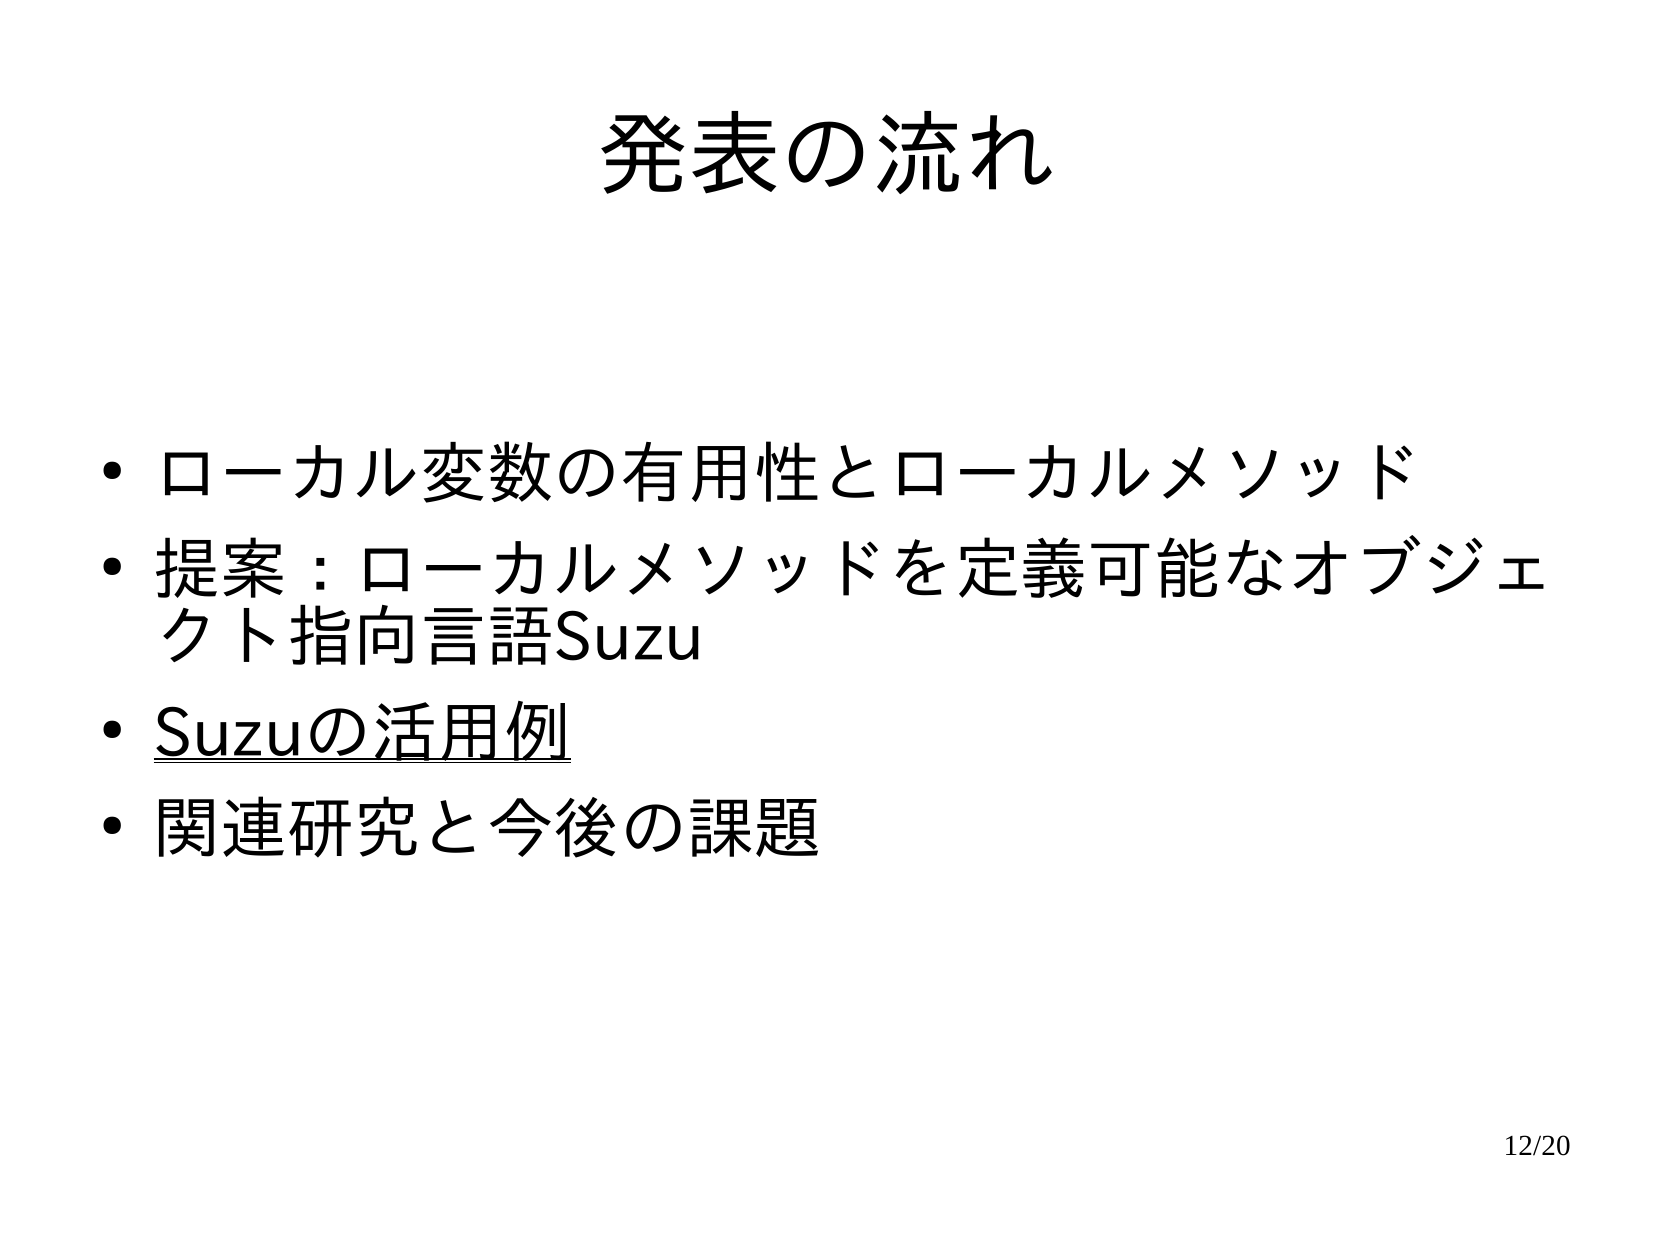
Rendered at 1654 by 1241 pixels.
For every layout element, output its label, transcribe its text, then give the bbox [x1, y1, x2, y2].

list ローカル変数の有用性とローカルメソッド 提案：ローカルメソッドを定義可能なオブジェクト指向言語Suzu Suzuの活用例 関連研究と今後の課題 [82, 290, 1571, 1010]
title 発表の流れ [82, 49, 1571, 257]
